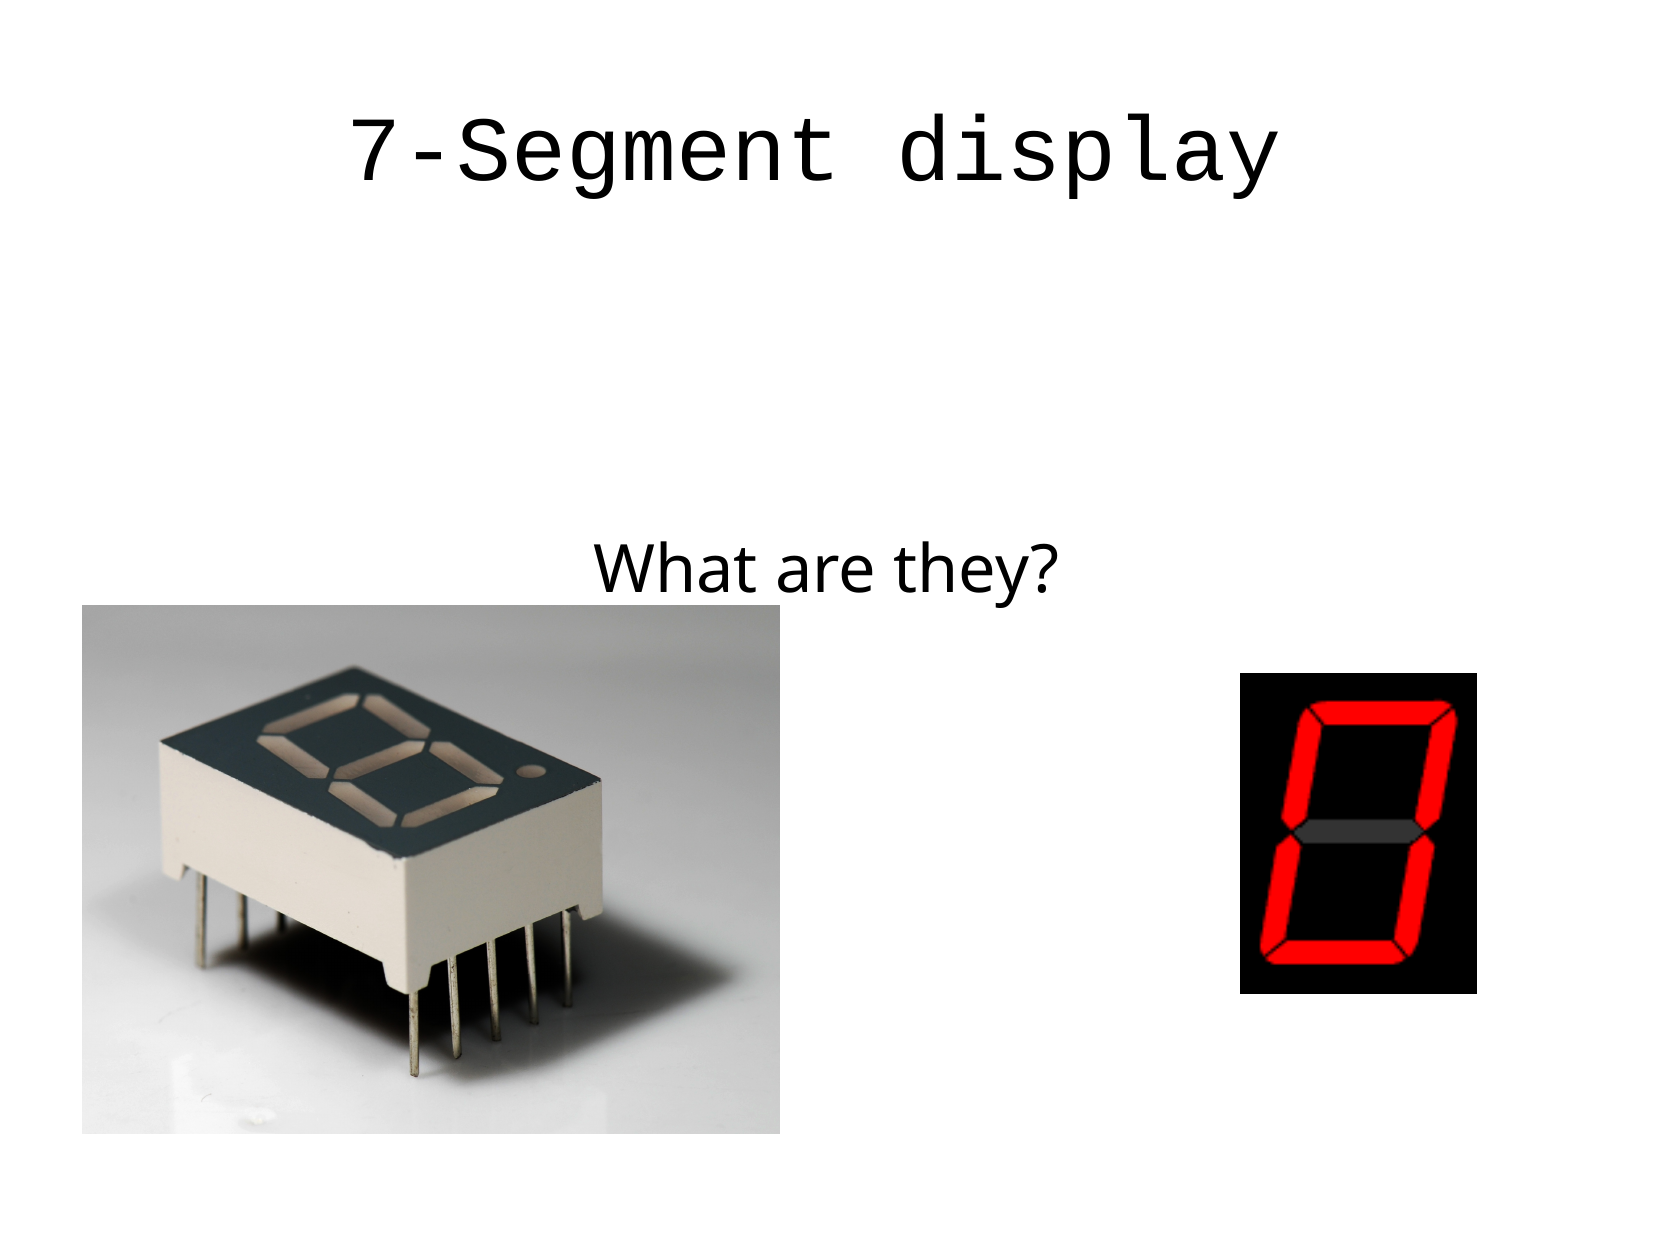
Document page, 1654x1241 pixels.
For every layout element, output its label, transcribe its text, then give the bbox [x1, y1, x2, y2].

picture [1240, 673, 1477, 994]
picture [82, 605, 780, 1134]
subtitle What are they? [82, 290, 1571, 1010]
title 7-Segment display [82, 49, 1571, 257]
